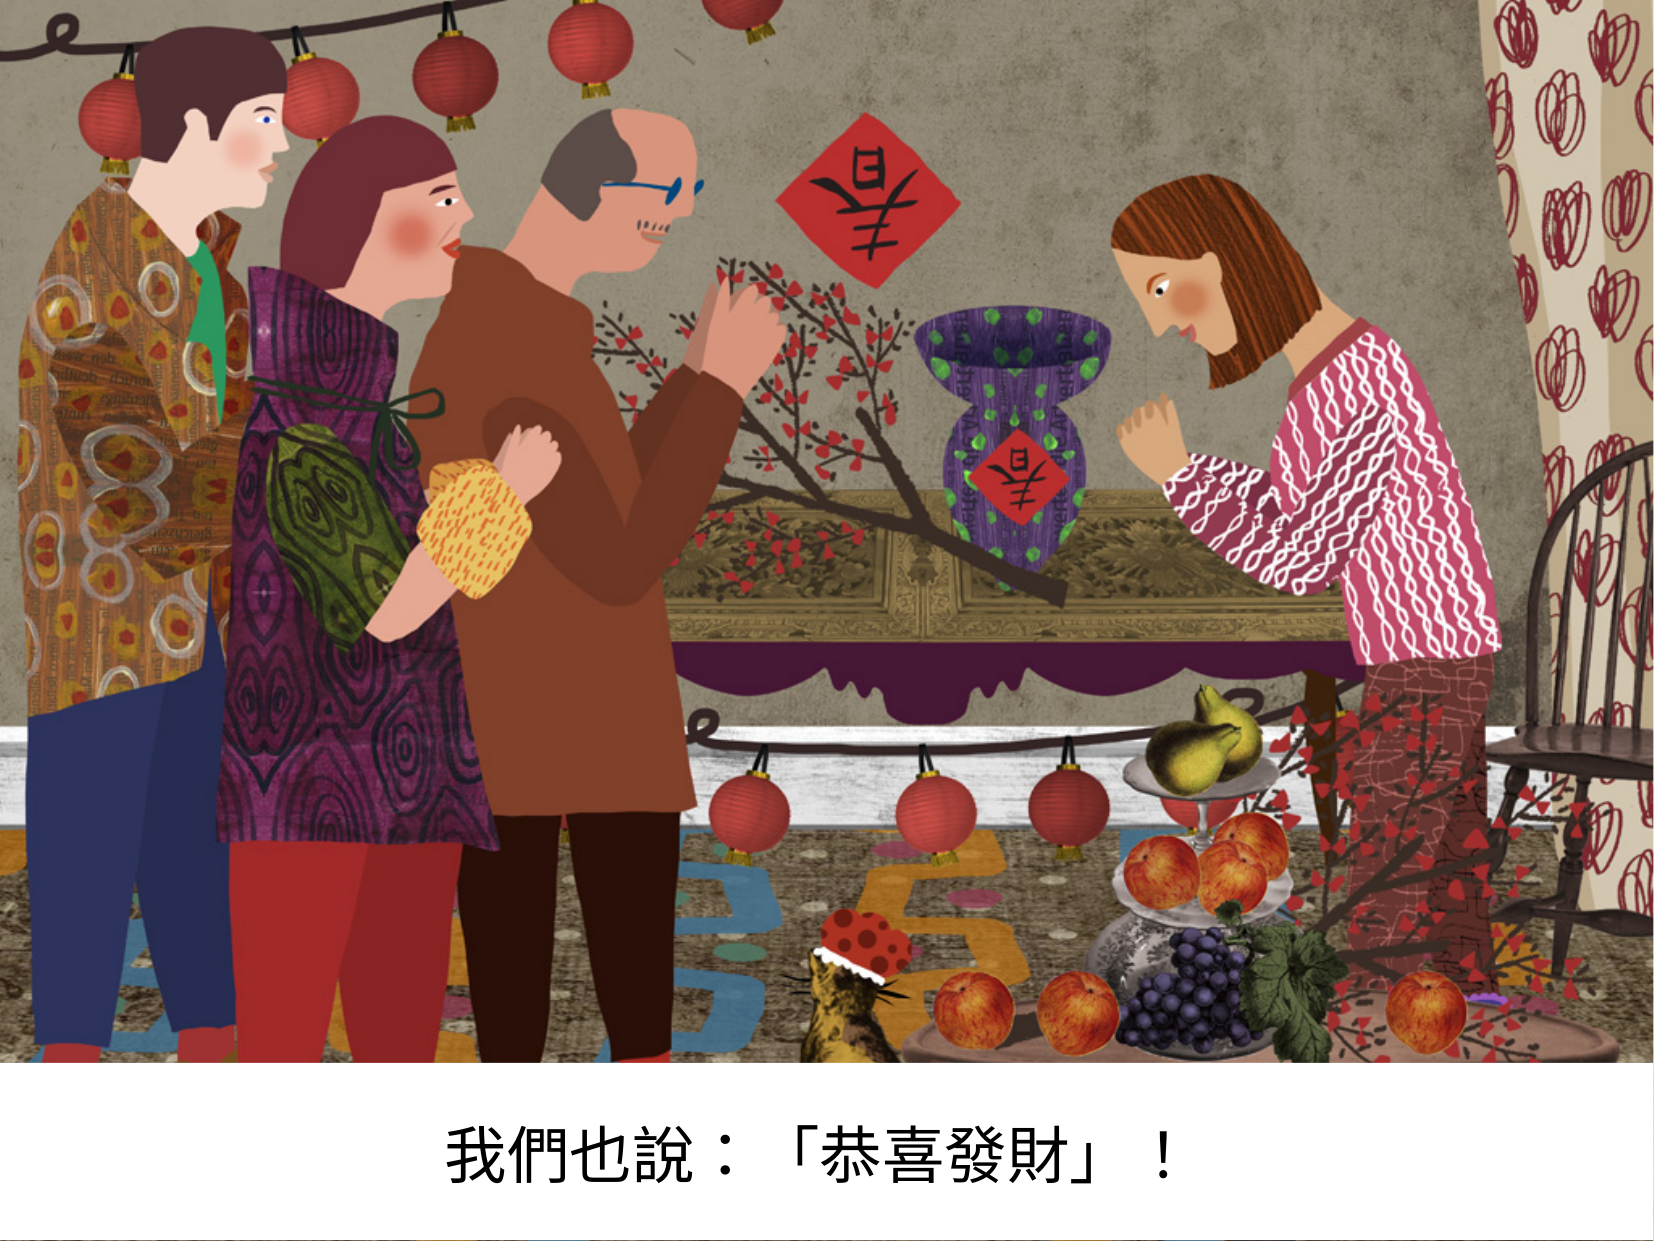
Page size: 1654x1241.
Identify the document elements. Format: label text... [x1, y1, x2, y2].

title 我們也說：「恭喜發財」！ [0, 1062, 1654, 1241]
picture [0, 0, 1654, 1062]
